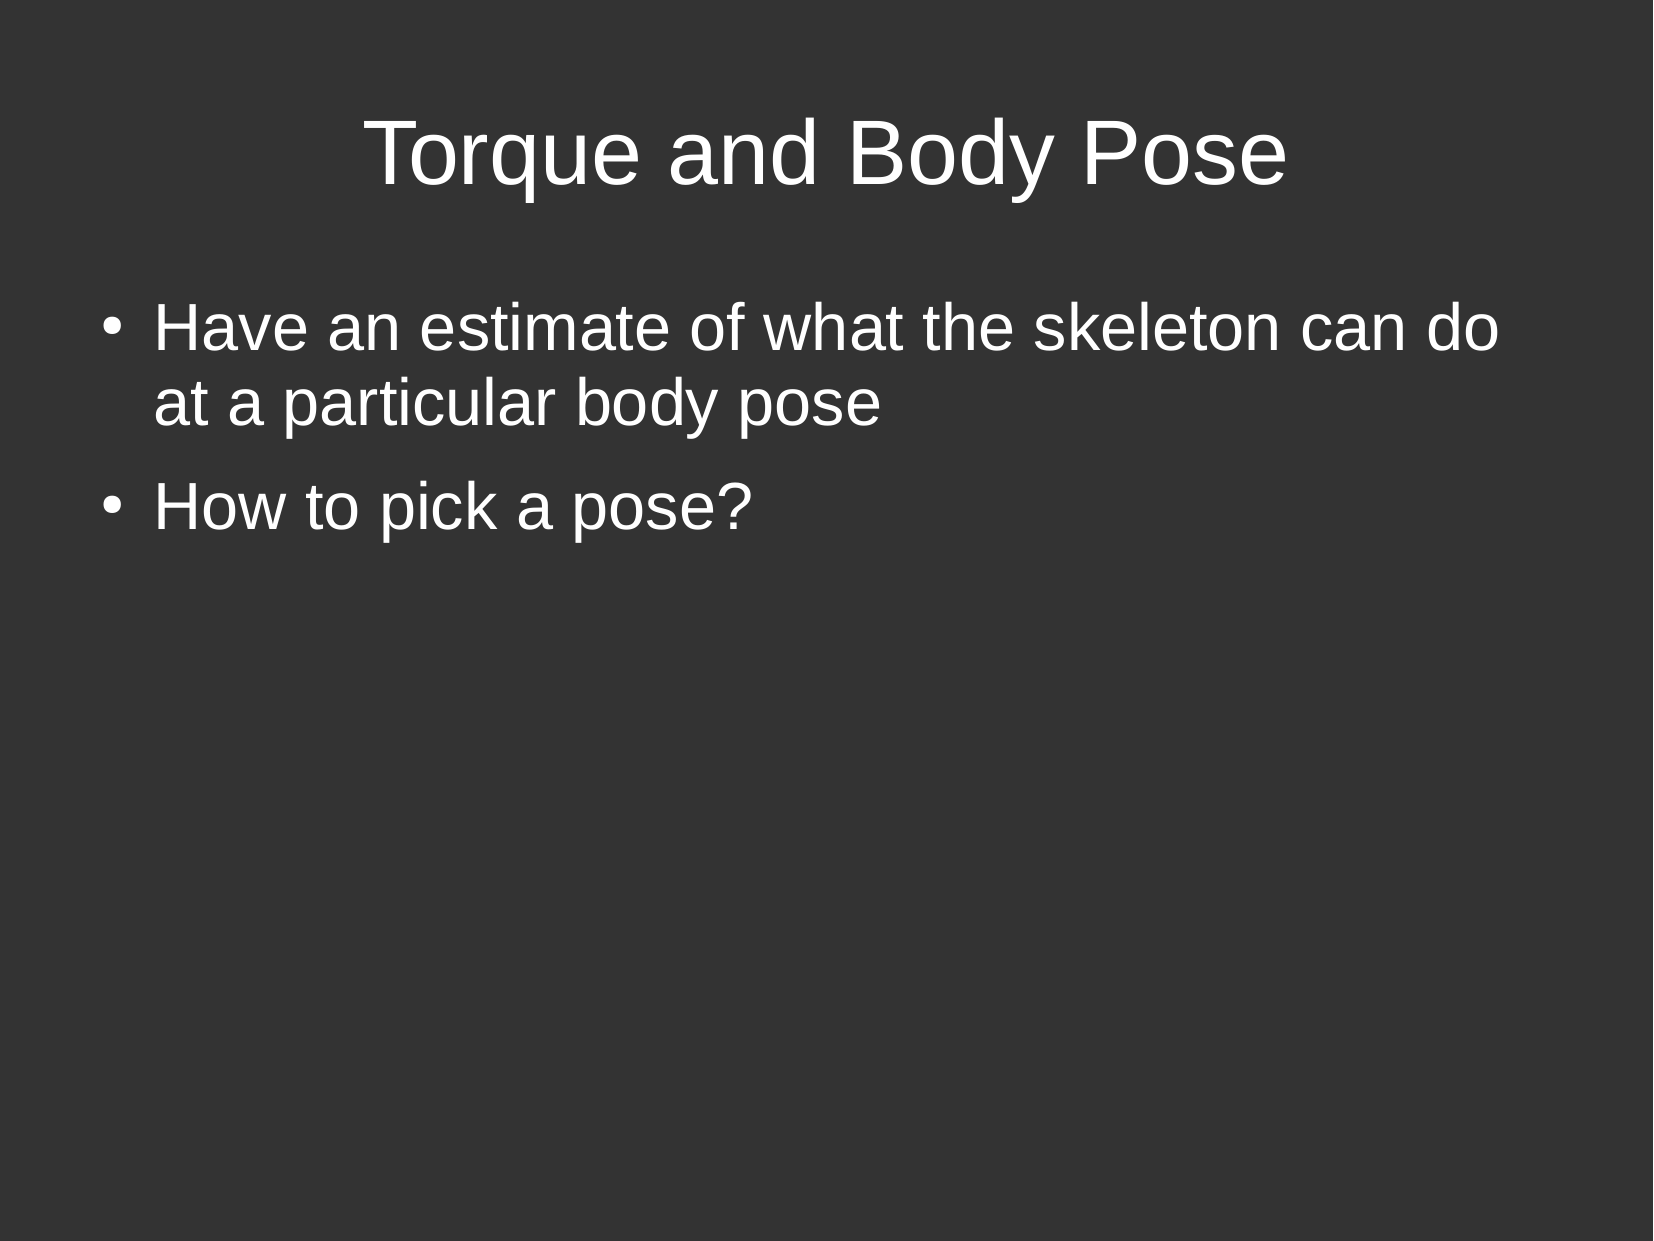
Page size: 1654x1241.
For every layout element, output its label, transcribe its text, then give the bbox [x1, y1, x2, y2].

title Torque and Body Pose [82, 49, 1571, 257]
list Have an estimate of what the skeleton can do at a particular body pose How to pick a pose? [82, 290, 1571, 1109]
